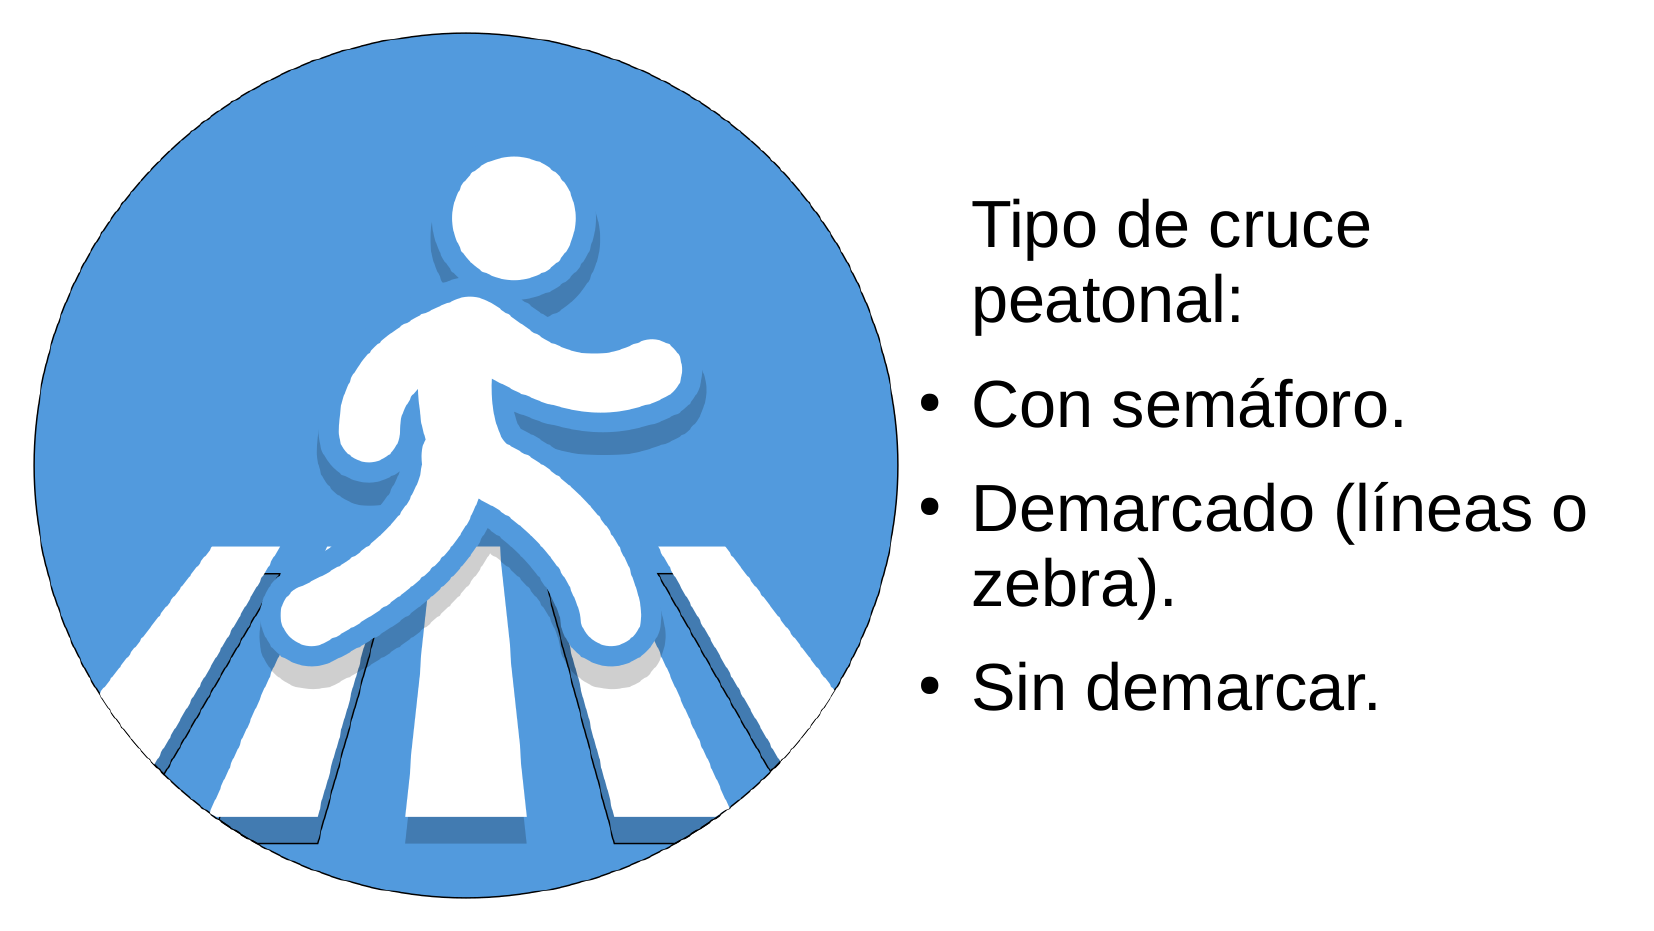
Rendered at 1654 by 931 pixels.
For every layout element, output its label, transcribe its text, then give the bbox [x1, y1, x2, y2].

list Tipo de cruce peatonal: Con semáforo. Demarcado (líneas o zebra). Sin demarcar. [931, 187, 1627, 727]
picture [0, 0, 931, 931]
